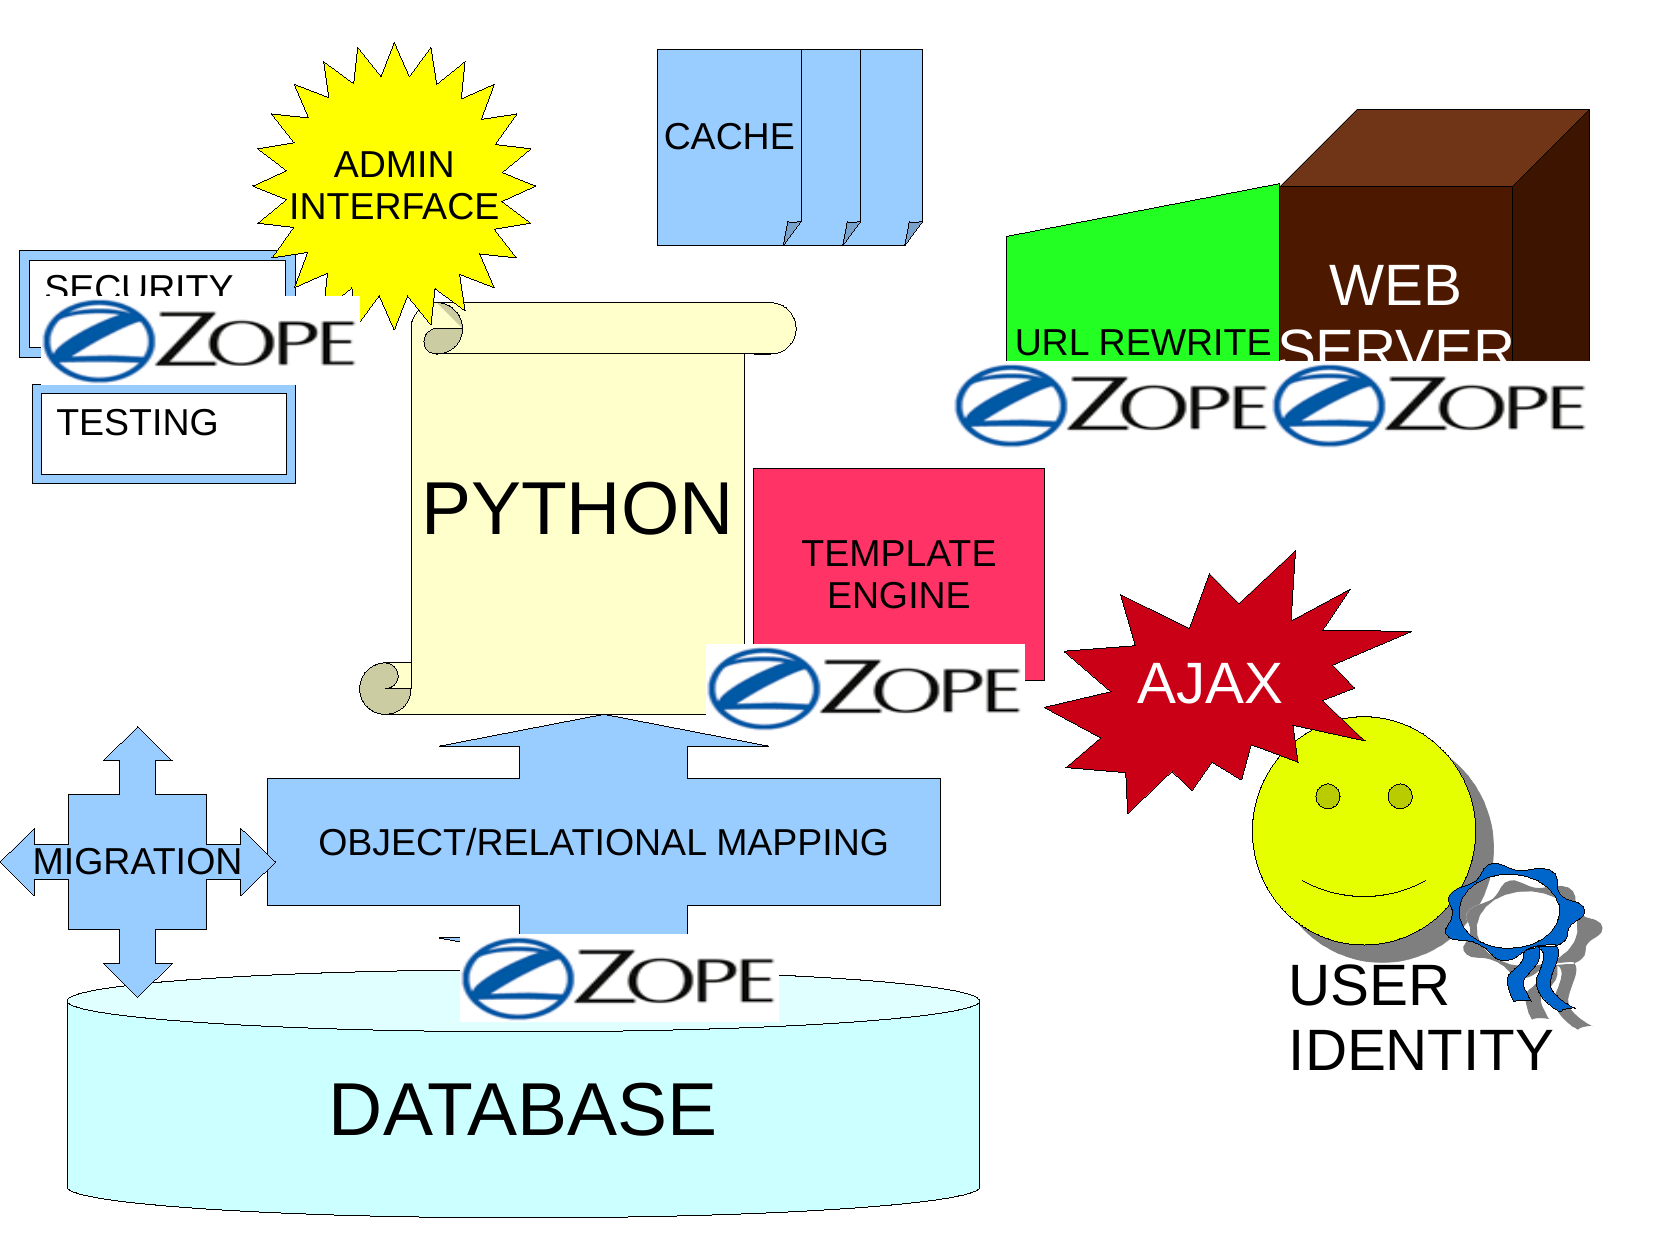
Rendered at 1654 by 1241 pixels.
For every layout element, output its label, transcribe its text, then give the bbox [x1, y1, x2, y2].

picture [41, 296, 360, 385]
text_box WEB SERVER [1364, 334, 1386, 349]
text_box PYTHON [442, 302, 797, 355]
text_box TEMPLATE ENGINE [753, 468, 1045, 681]
picture [460, 934, 779, 1022]
text_box CACHE [657, 49, 802, 246]
text_box TESTING [32, 384, 296, 484]
text_box ADMIN INTERFACE [252, 42, 536, 330]
text_box PYTHON [387, 302, 745, 715]
picture [953, 361, 1590, 449]
text_box MIGRATION [0, 726, 276, 998]
text_box USER IDENTITY [1274, 944, 1571, 1133]
text_box WEB SERVER [1483, 334, 1505, 349]
text_box DATABASE [67, 1003, 980, 1218]
text_box URL REWRITE [1006, 183, 1280, 361]
text_box OBJECT/RELATIONAL MAPPING [267, 715, 941, 934]
text_box [1252, 716, 1585, 944]
text_box WEB SERVER [1280, 187, 1512, 361]
text_box [784, 49, 923, 246]
picture [706, 644, 1025, 732]
text_box SECURITY [19, 250, 296, 358]
text_box AJAX [1044, 550, 1412, 814]
